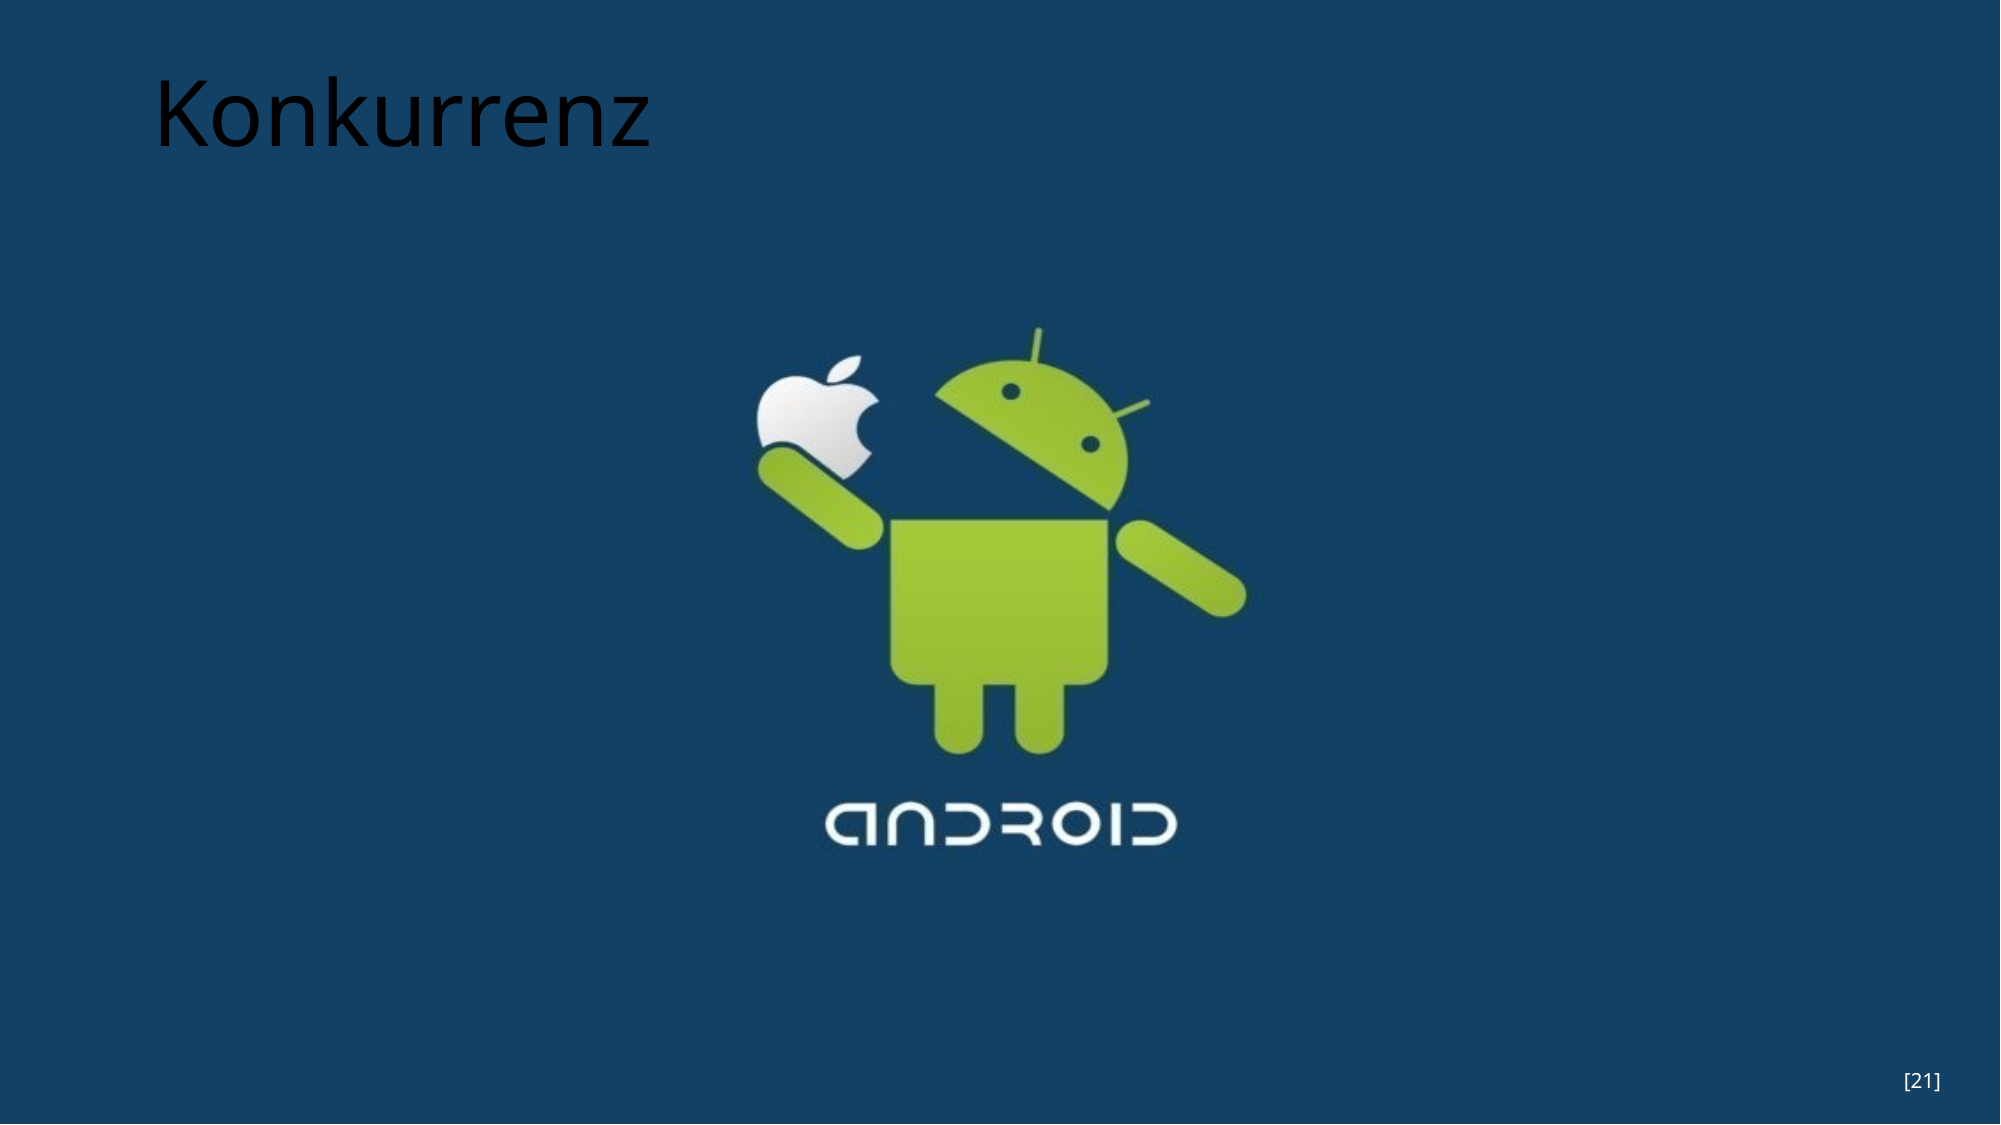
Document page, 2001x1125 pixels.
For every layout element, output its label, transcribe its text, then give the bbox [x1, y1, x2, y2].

picture [0, 0, 2000, 1124]
title Konkurrenz [137, 59, 700, 278]
title [21] [1889, 1063, 1985, 1097]
